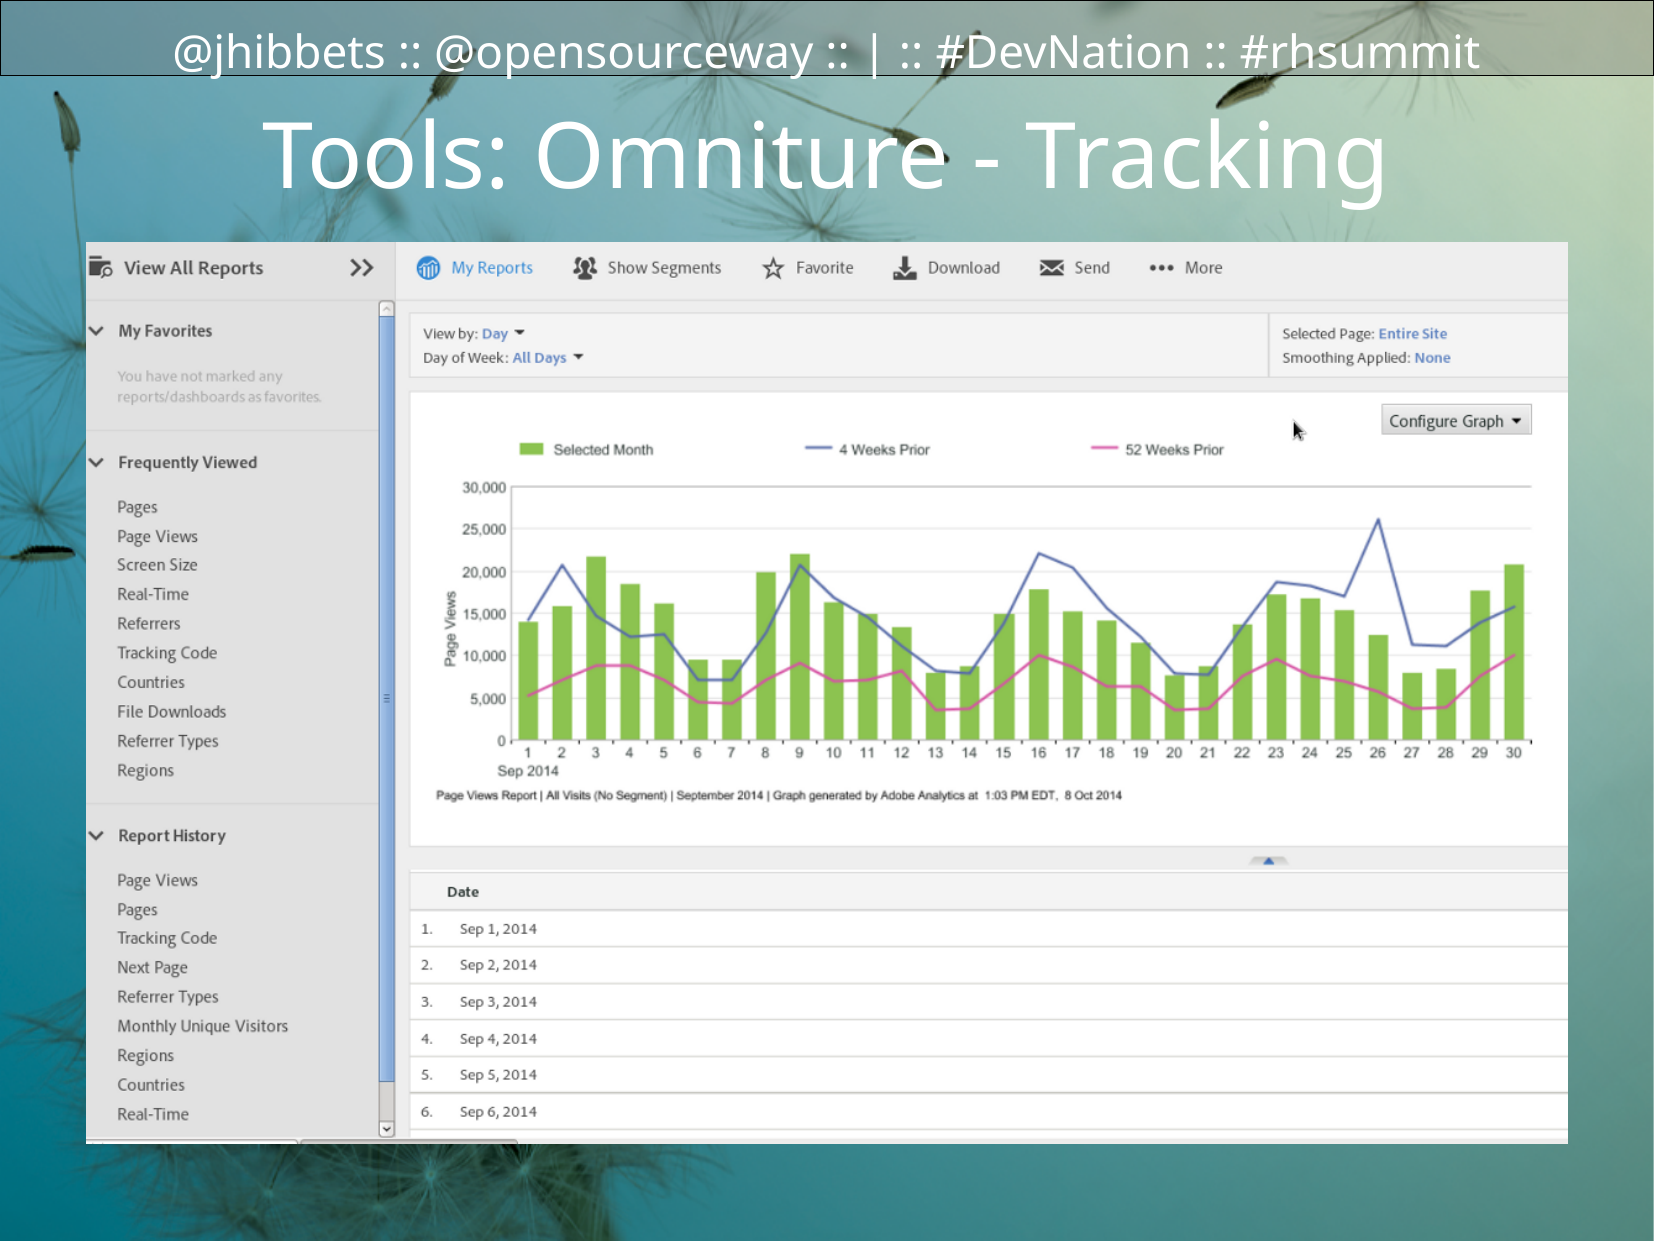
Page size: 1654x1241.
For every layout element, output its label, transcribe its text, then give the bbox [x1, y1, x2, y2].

title Tools: Omniture - Tracking [82, 49, 1571, 257]
picture [0, 76, 1654, 1241]
